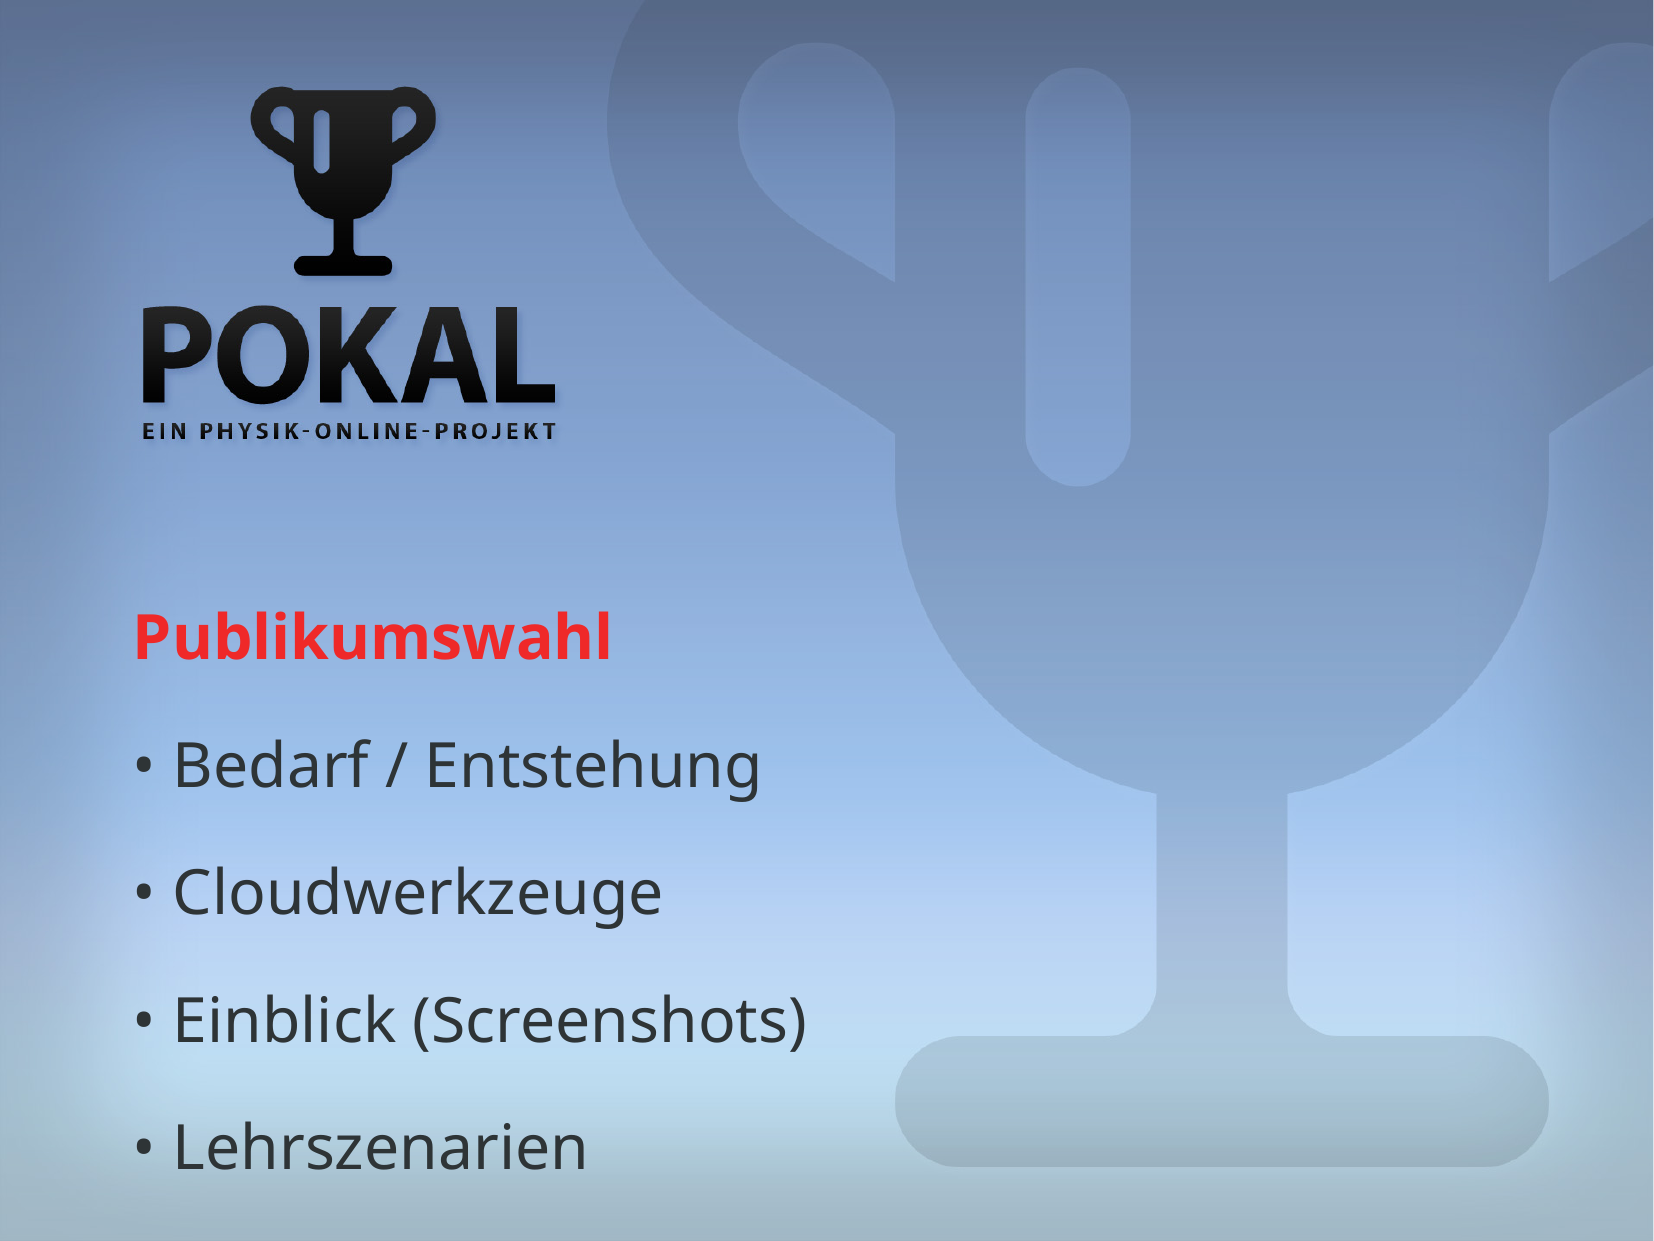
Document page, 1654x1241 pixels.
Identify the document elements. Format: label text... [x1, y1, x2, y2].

picture [0, 0, 1654, 1241]
text_box Publikumswahl • Bedarf / Entstehung • Cloudwerkzeuge • Einblick (Screenshots) • Lehrszenarien [118, 543, 710, 998]
